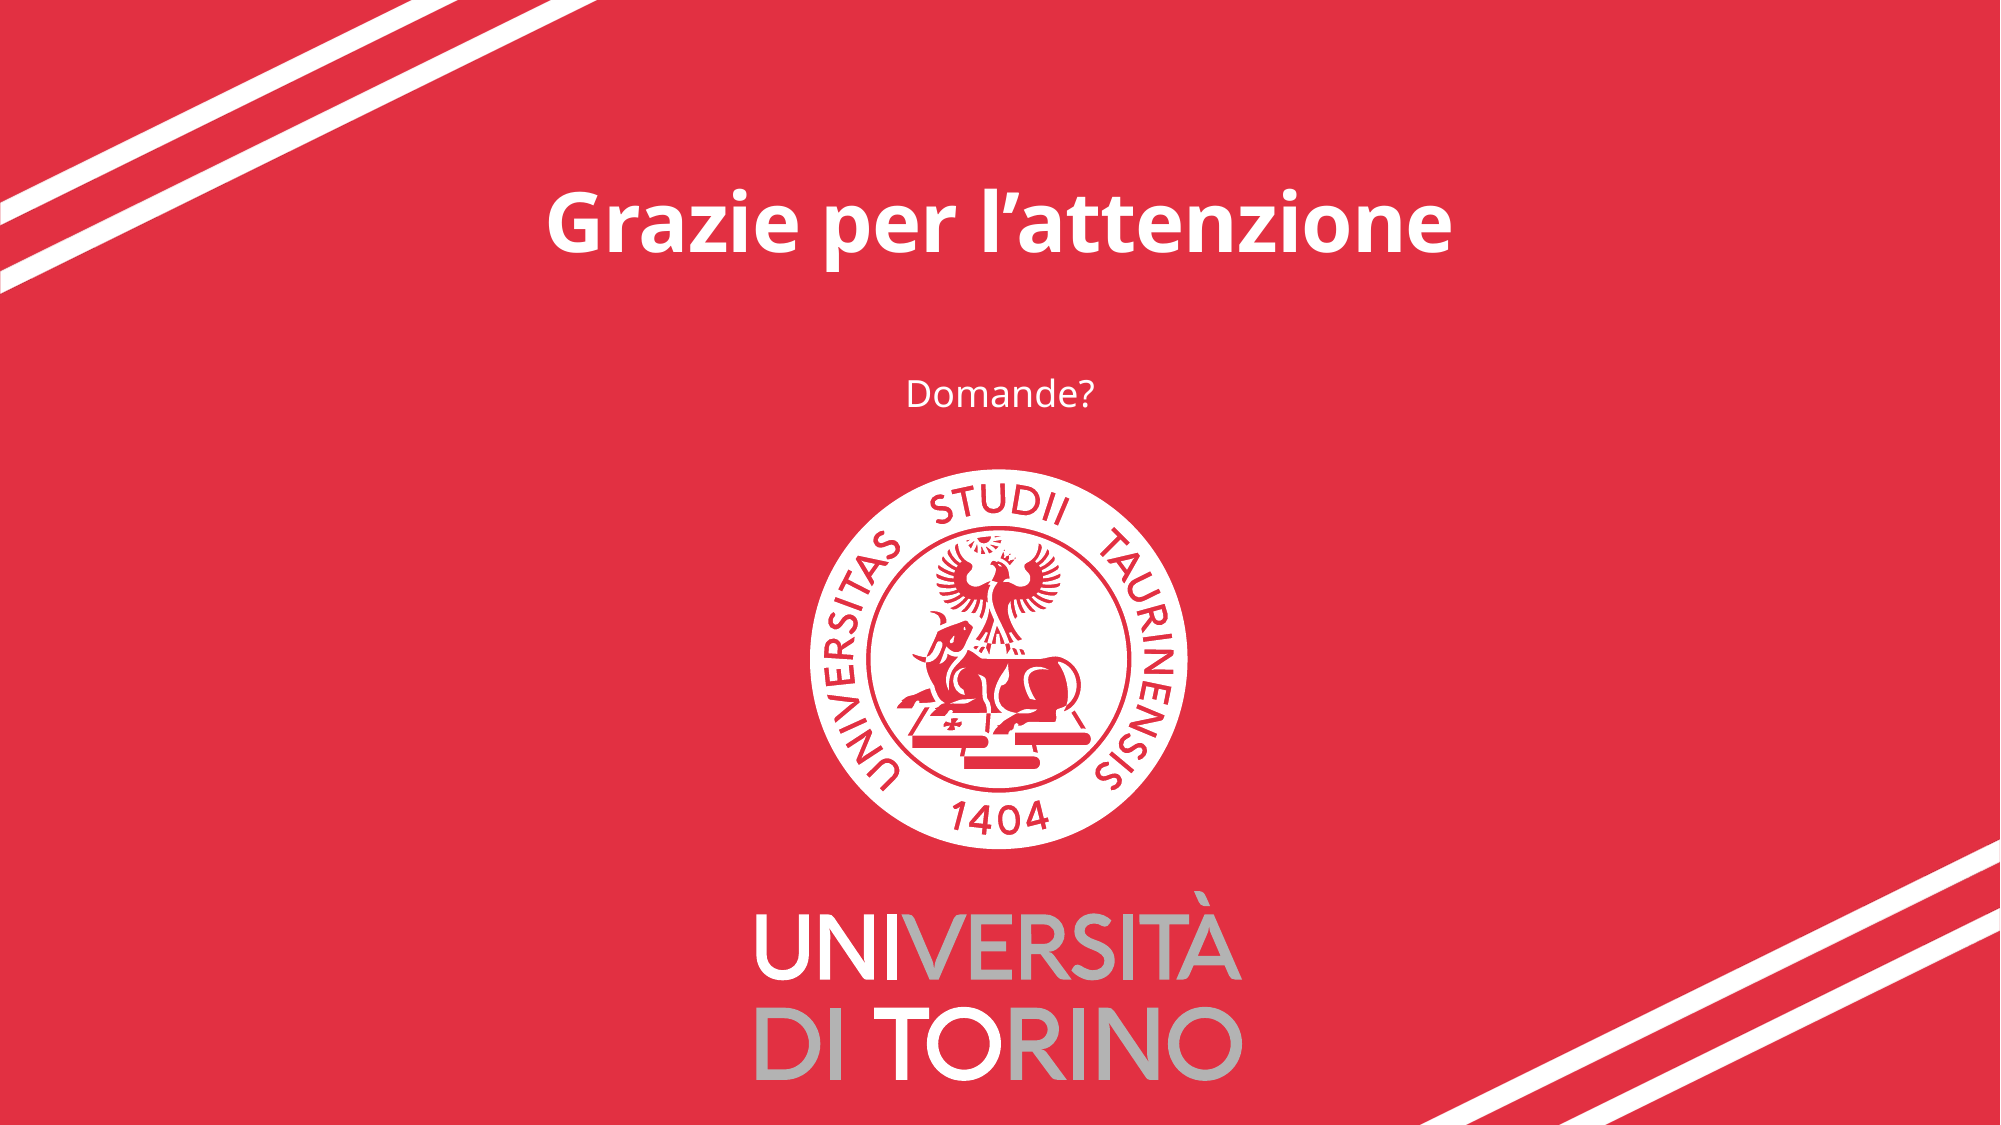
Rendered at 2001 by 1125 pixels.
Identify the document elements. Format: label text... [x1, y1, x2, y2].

picture [0, 0, 2000, 1125]
title Grazie per l’attenzione [250, 167, 1750, 269]
list Domande? [360, 369, 1640, 622]
